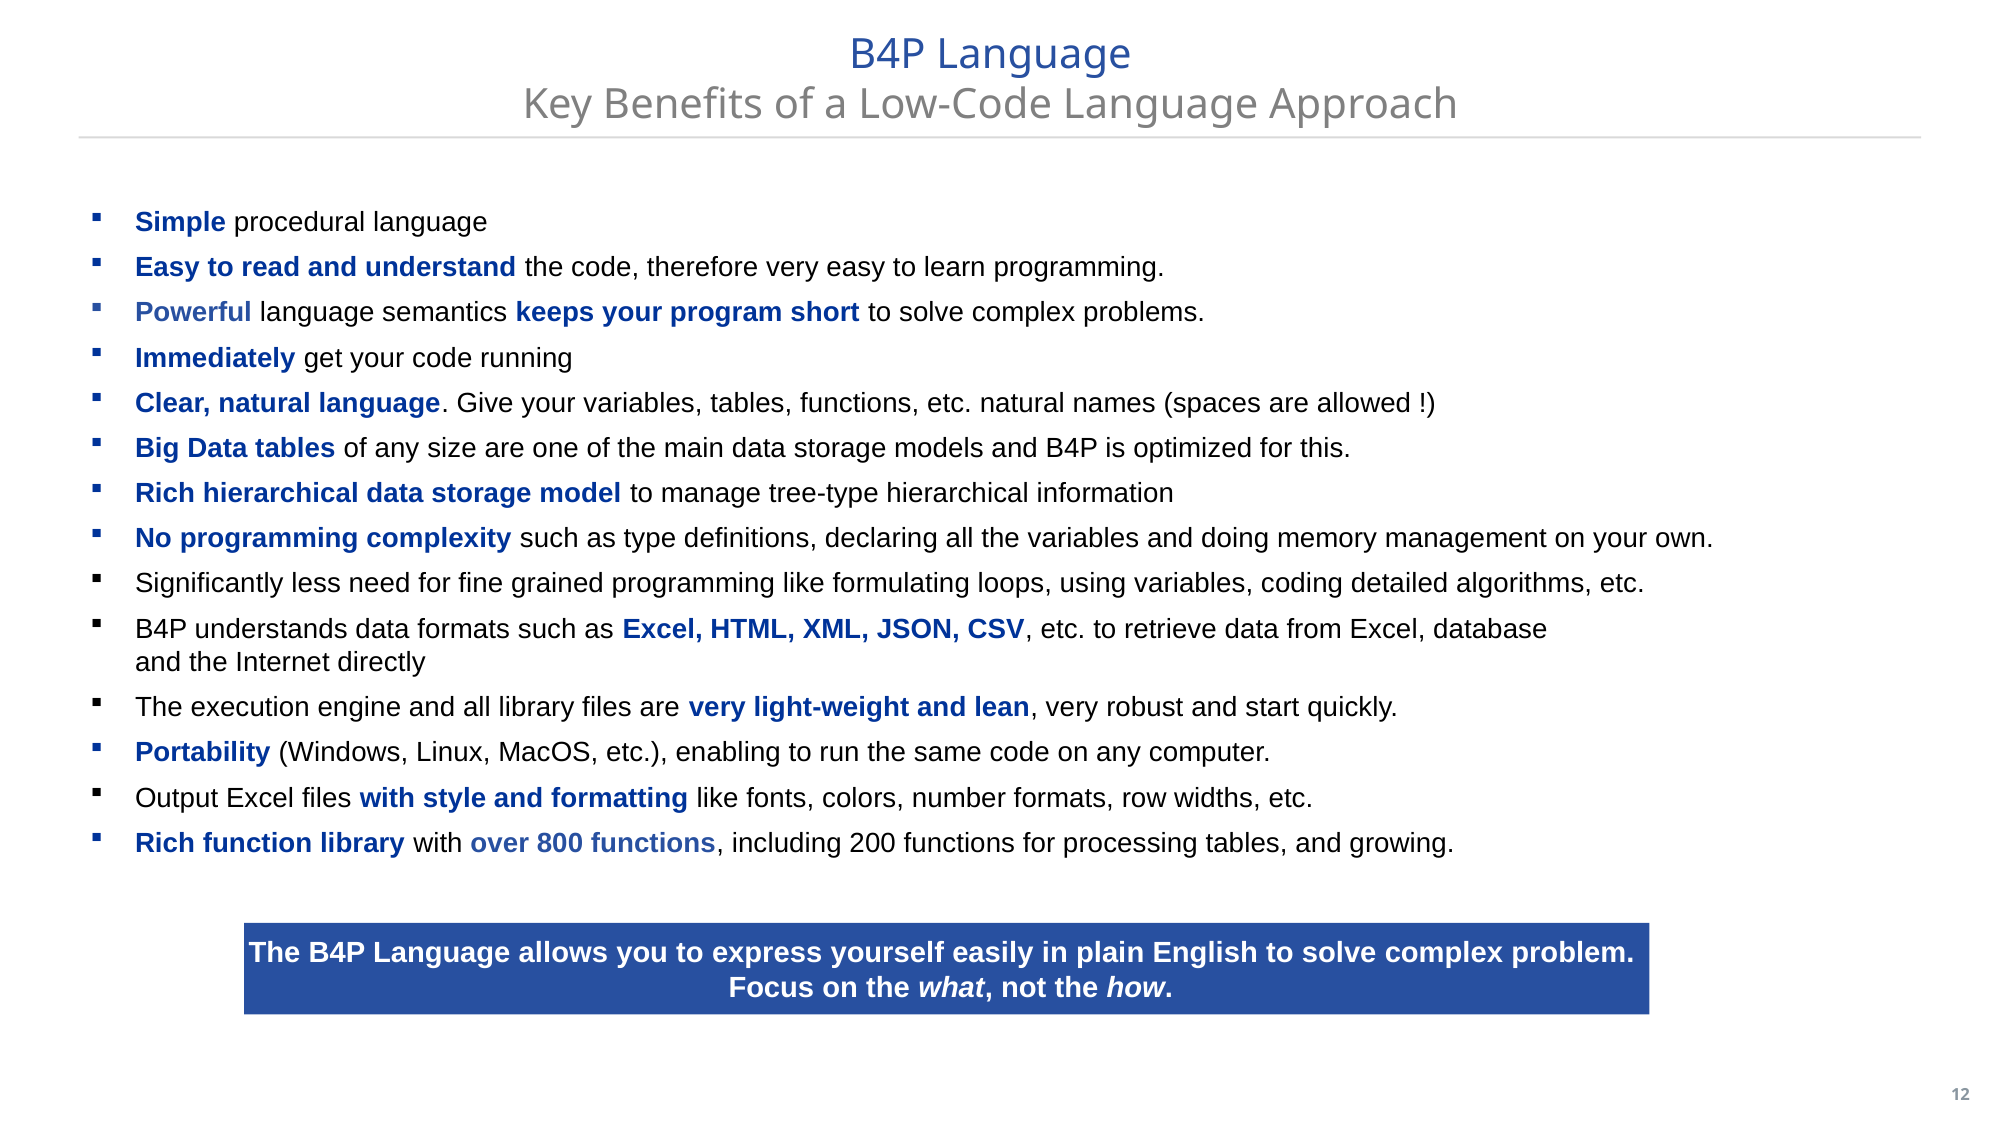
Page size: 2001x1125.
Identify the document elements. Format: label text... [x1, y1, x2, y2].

title B4P Language Key Benefits of a Low-Code Language Approach [76, 19, 1920, 138]
text_box The B4P Language allows you to express yourself easily in plain English to solve complex problem. Focus on the what, not the how. [244, 922, 1650, 1015]
list Simple procedural language Easy to read and understand the code, therefore very easy to learn programming. Powerful language semantics keeps your program short to solve complex problems. Immediately get your code running Clear, natural language. Give your variables, tables, functions, etc. natural names (spaces are allowed !) Big Data tables of any size are one of the main data storage models and B4P is optimized for this. Rich hierarchical data storage model to manage tree-type hierarchical information No programming complexity such as type definitions, declaring all the variables and doing memory management on your own. Significantly less need for fine grained programming like formulating loops, using variables, coding detailed algorithms, etc. B4P understands data formats such as Excel, HTML, XML, JSON, CSV, etc. to retrieve data from Excel, database and the Internet directly The execution engine and all library files are very light-weight and lean, very robust and start quickly. Portability (Windows, Linux, MacOS, etc.), enabling to run the same code on any computer. Output Excel files with style and formatting like fonts, colors, number formats, row widths, etc. Rich function library with over 800 functions, including 200 functions for processing tables, and growing. [78, 196, 1922, 870]
